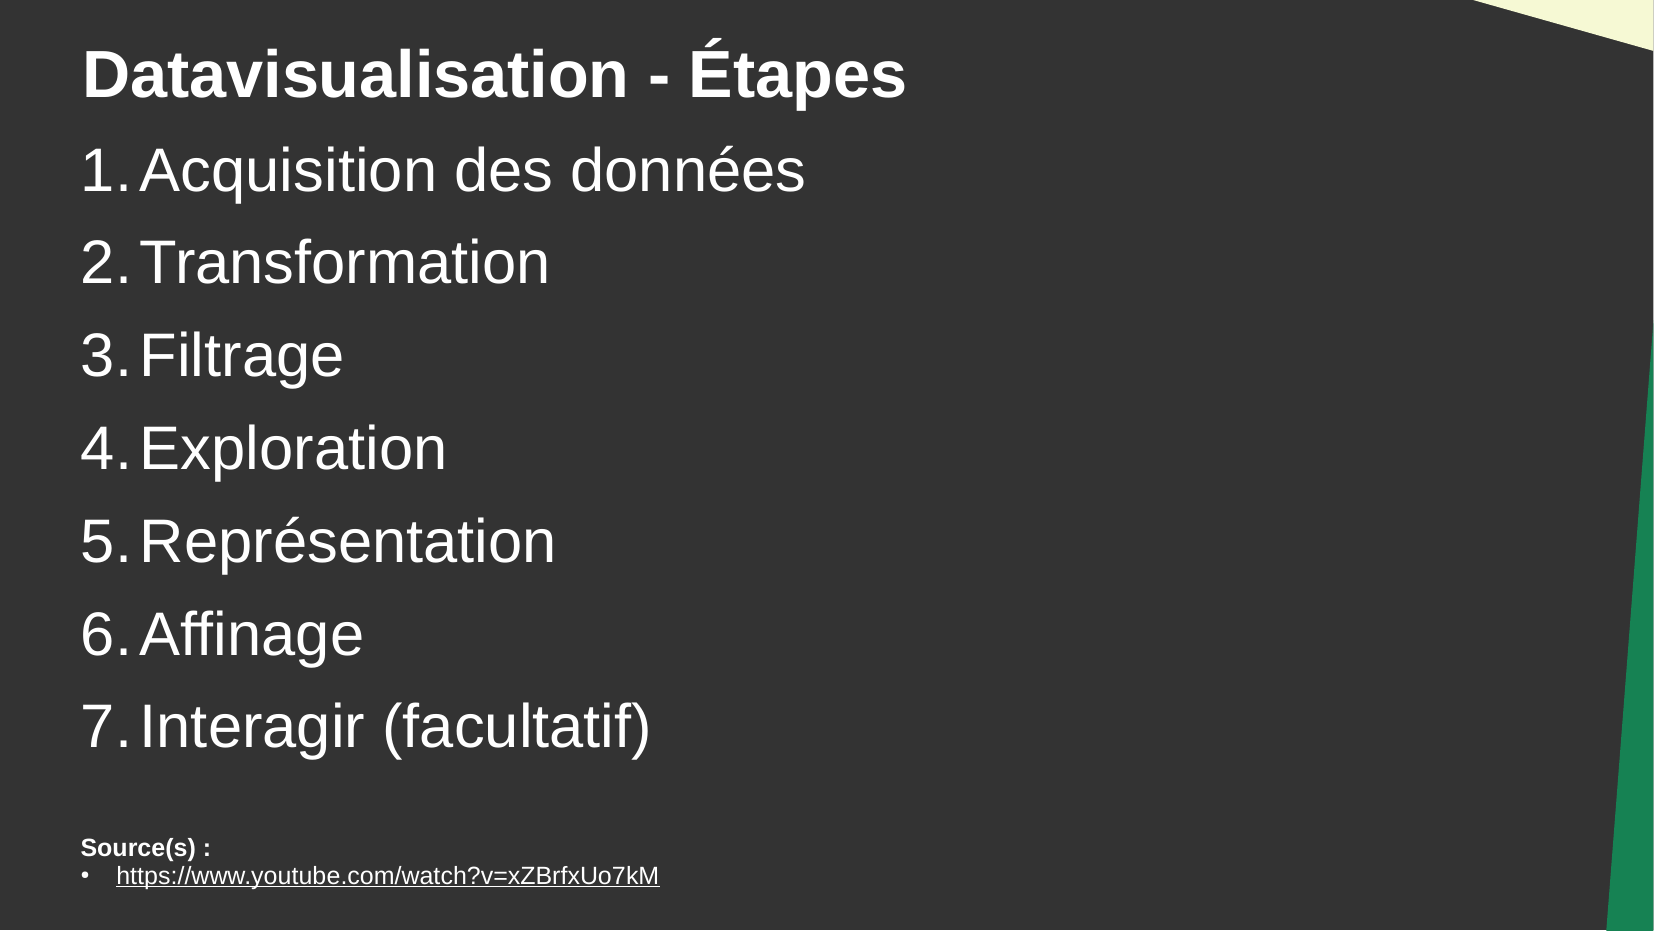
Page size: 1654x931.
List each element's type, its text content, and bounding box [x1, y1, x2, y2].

text_box [1473, 0, 1654, 52]
list Acquisition des données Transformation Filtrage Exploration Représentation Affinage Interagir (facultatif) [80, 135, 1560, 762]
text_box Source(s) : https://www.youtube.com/watch?v=xZBrfxUo7kM [65, 826, 1483, 926]
text_box [1606, 313, 1654, 931]
title Datavisualisation - Étapes [82, 37, 1571, 122]
